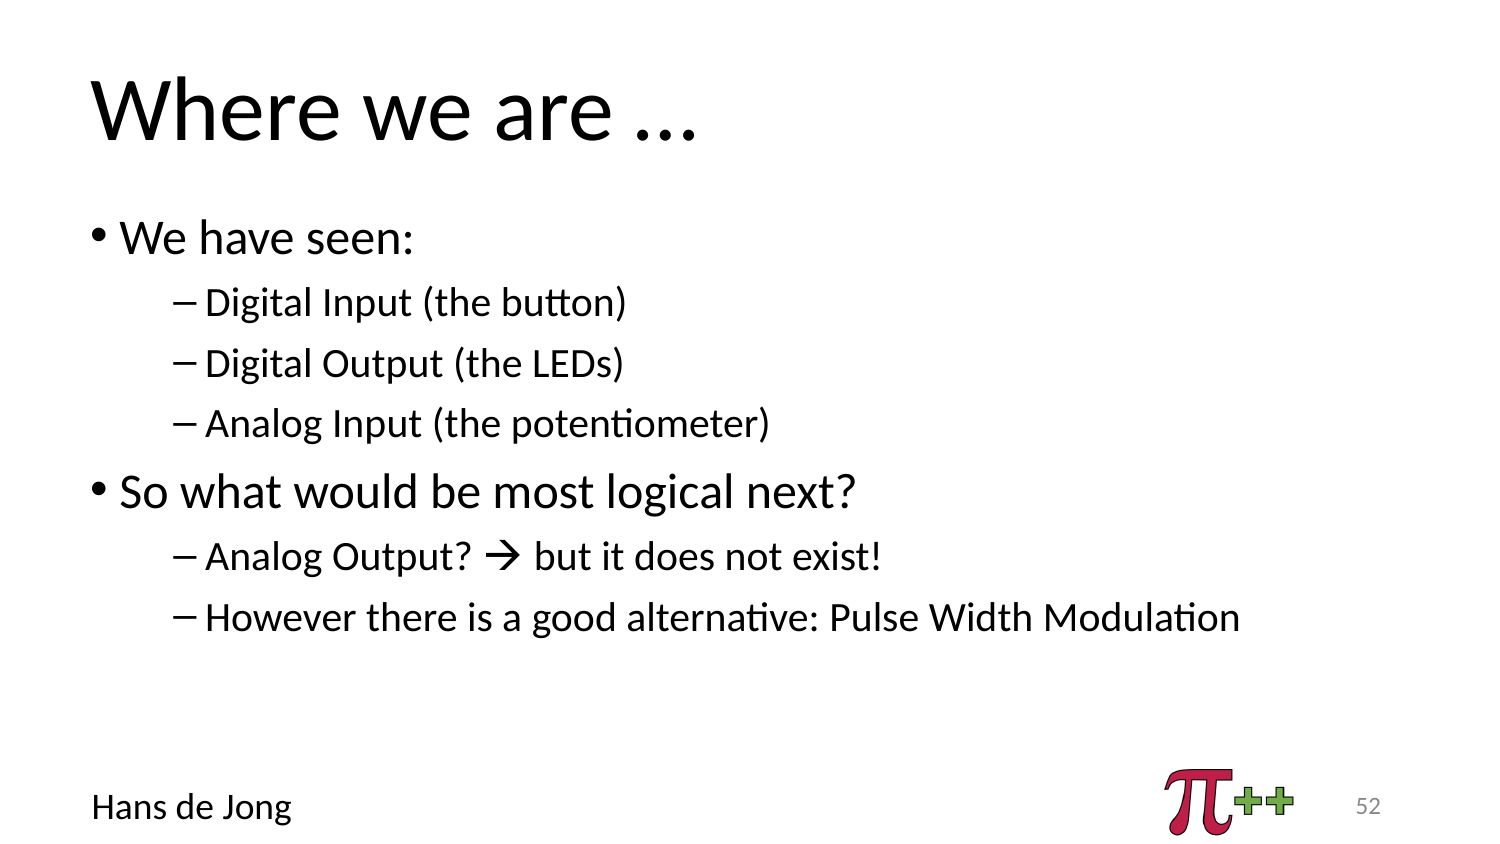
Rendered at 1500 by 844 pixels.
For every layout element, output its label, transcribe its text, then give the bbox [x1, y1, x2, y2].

text_box 52 [1340, 782, 1426, 827]
list We have seen: Digital Input (the button) Digital Output (the LEDs) Analog Input (the potentiometer) So what would be most logical next? Analog Output?  but it does not exist! However there is a good alternative: Pulse Width Modulation [75, 196, 1426, 754]
title Where we are … [75, 33, 1426, 175]
